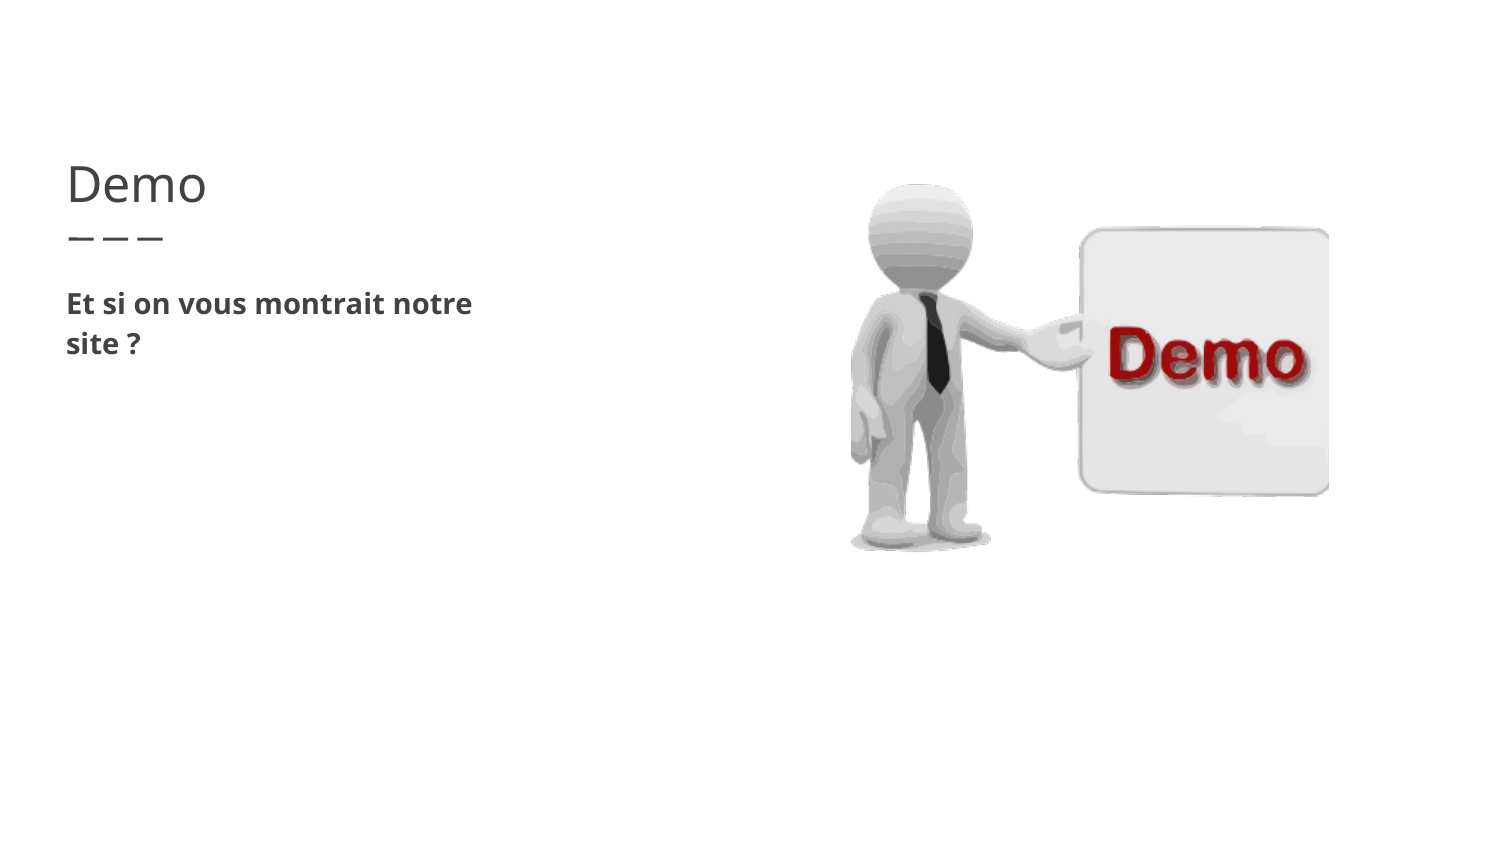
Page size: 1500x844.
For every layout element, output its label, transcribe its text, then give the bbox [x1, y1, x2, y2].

picture [851, 154, 1329, 574]
title Demo [51, 103, 512, 228]
list Et si on vous montrait notre site ? [51, 265, 512, 750]
